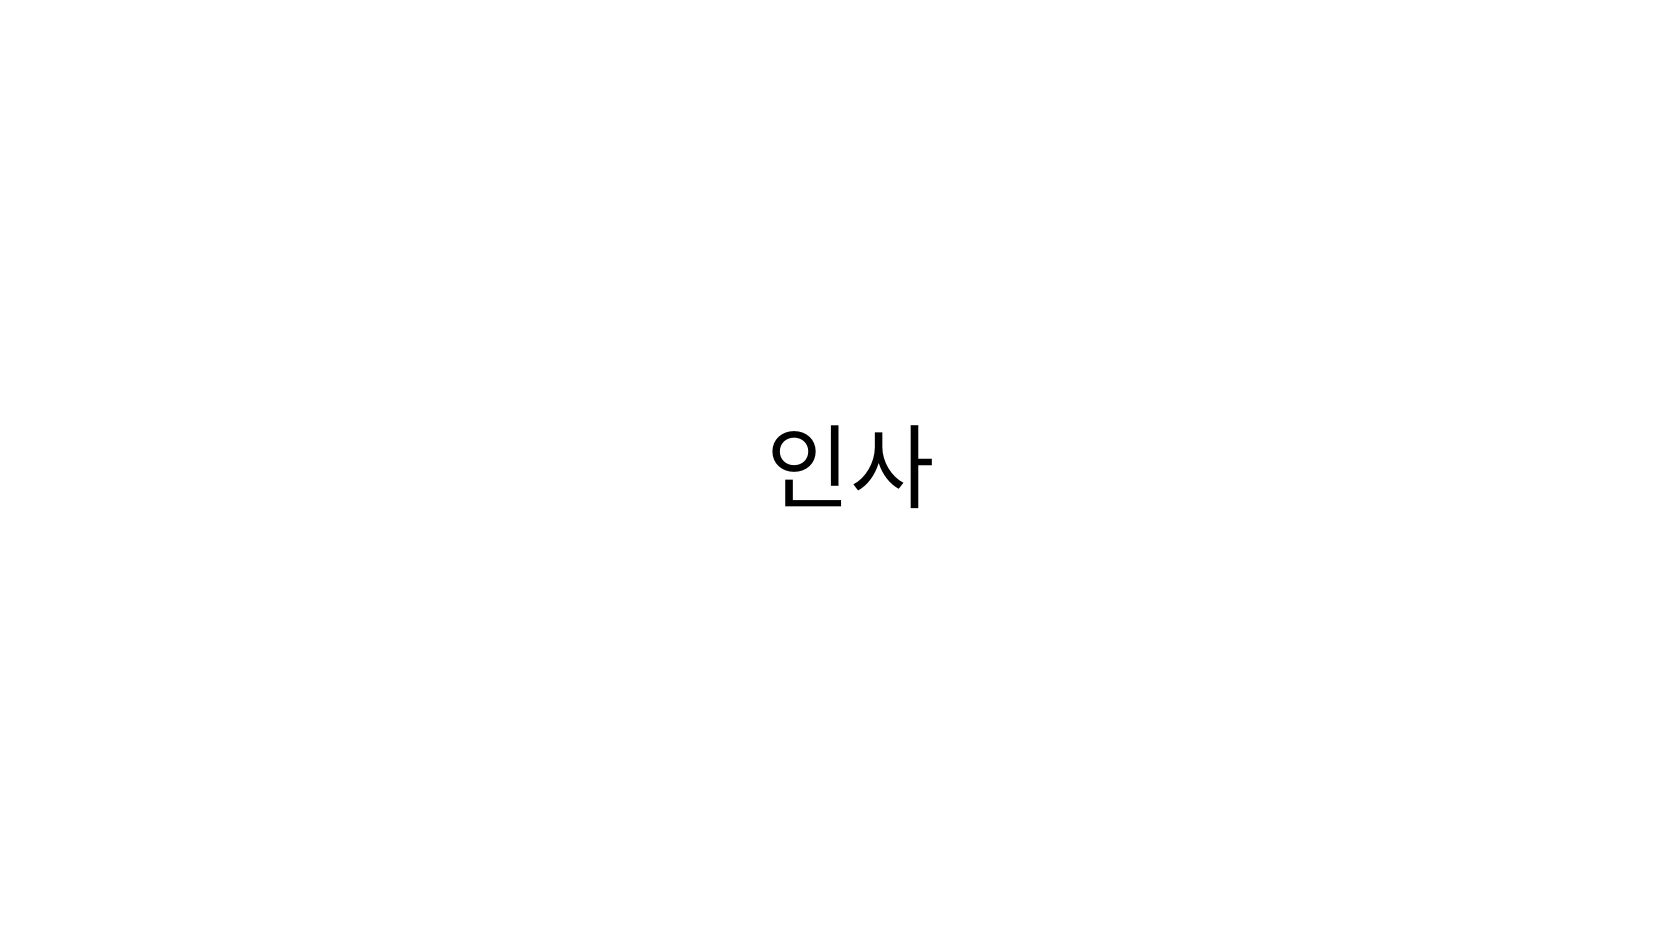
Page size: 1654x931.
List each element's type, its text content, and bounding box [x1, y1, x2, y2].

title 인사 [106, 384, 1595, 540]
